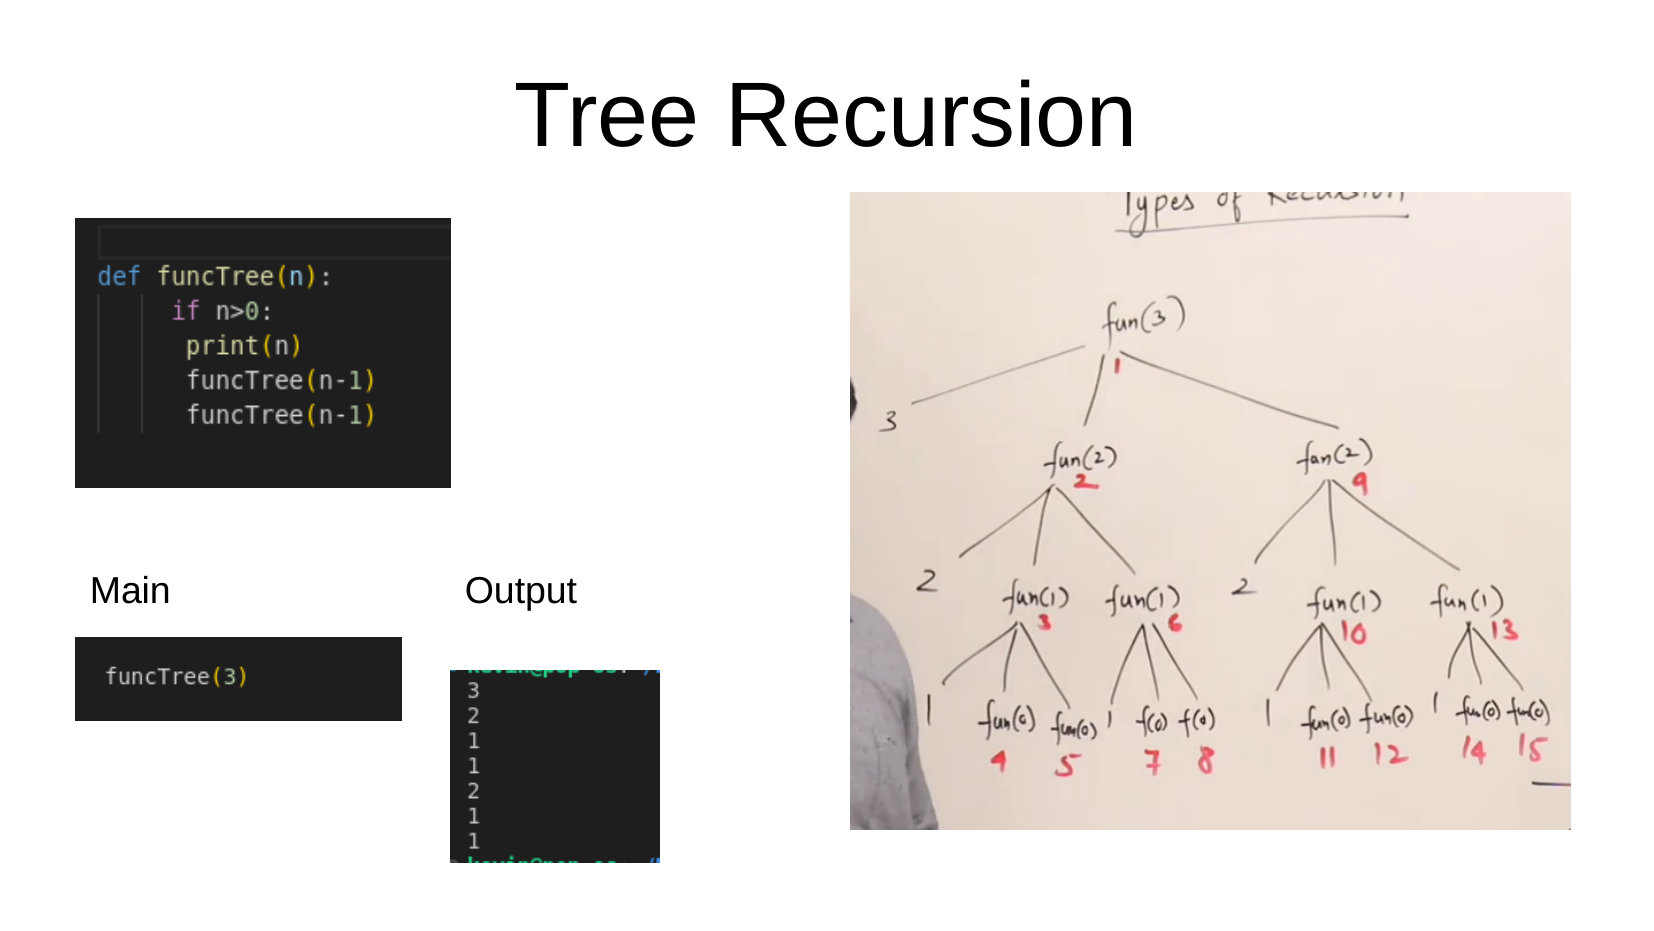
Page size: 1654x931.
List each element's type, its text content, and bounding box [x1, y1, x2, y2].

picture [850, 192, 1571, 830]
picture [75, 637, 402, 721]
title Tree Recursion [82, 37, 1571, 193]
text_box Output [450, 562, 638, 620]
picture [75, 218, 451, 488]
text_box Main [75, 562, 413, 620]
picture [450, 670, 660, 863]
